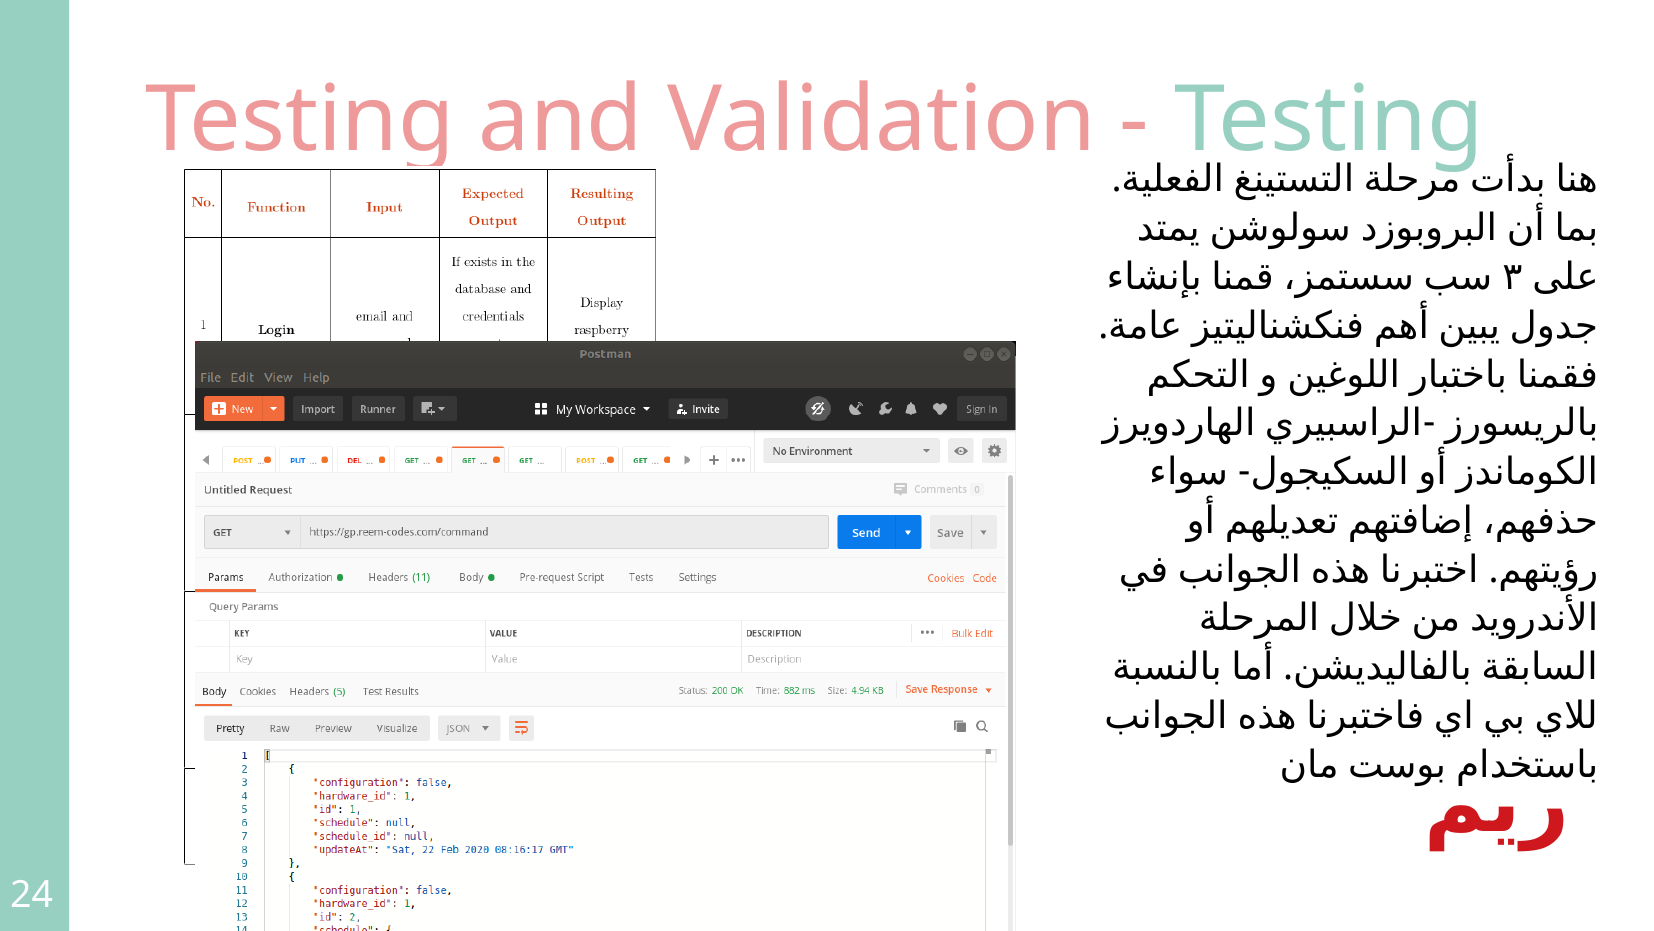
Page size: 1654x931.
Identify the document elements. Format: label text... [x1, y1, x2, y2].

text_box <number> [0, 860, 132, 931]
text_box هنا بدأت مرحلة التستينغ الفعلية. بما أن البروبوزد سولوشن يمتد على ٣ سب سستمز، قمنا بإنشاء جدول يبين أهم فنكشناليتيز عامة. فقمنا باختبار اللوغين و التحكم بالريسورز -الراسبيري الهاردويرز الكوماندز أو السكيجول- سواء حذفهم، إضافتهم تعديلهم أو رؤيتهم. اختبرنا هذه الجوانب في الأندرويد من خلال المرحلة السابقة بالفاليديشن. أما بالنسبة للاي بي اي فاختبرنا هذه الجوانب باستخدام بوست مان [1083, 151, 1621, 713]
title Testing and Validation - Testing [82, 37, 1571, 193]
text_box ريم [1410, 749, 1532, 854]
picture [180, 166, 1016, 931]
text_box [0, 0, 70, 860]
